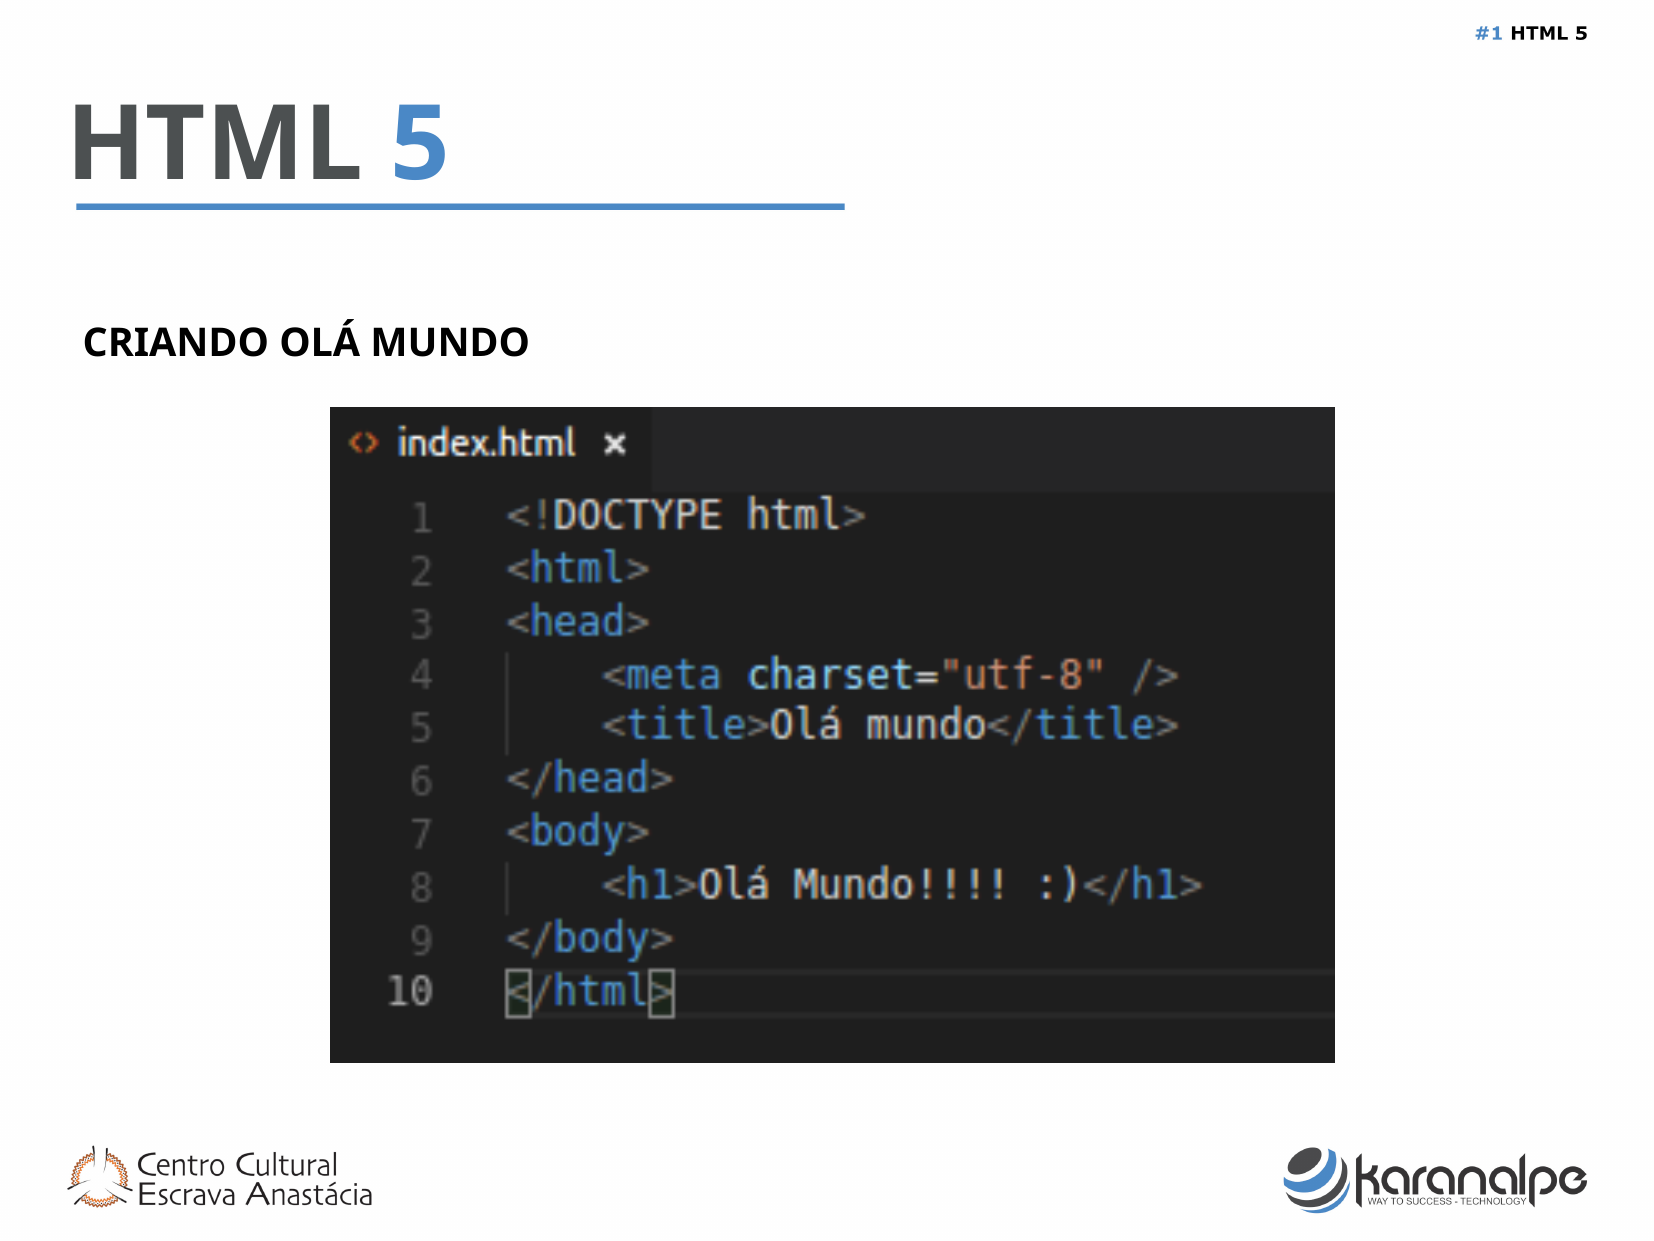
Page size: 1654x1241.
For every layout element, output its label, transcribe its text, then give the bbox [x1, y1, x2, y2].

title HTML 5 [66, 35, 1555, 243]
picture [0, 0, 1654, 1241]
list CRIANDO OLÁ MUNDO [82, 313, 1063, 414]
